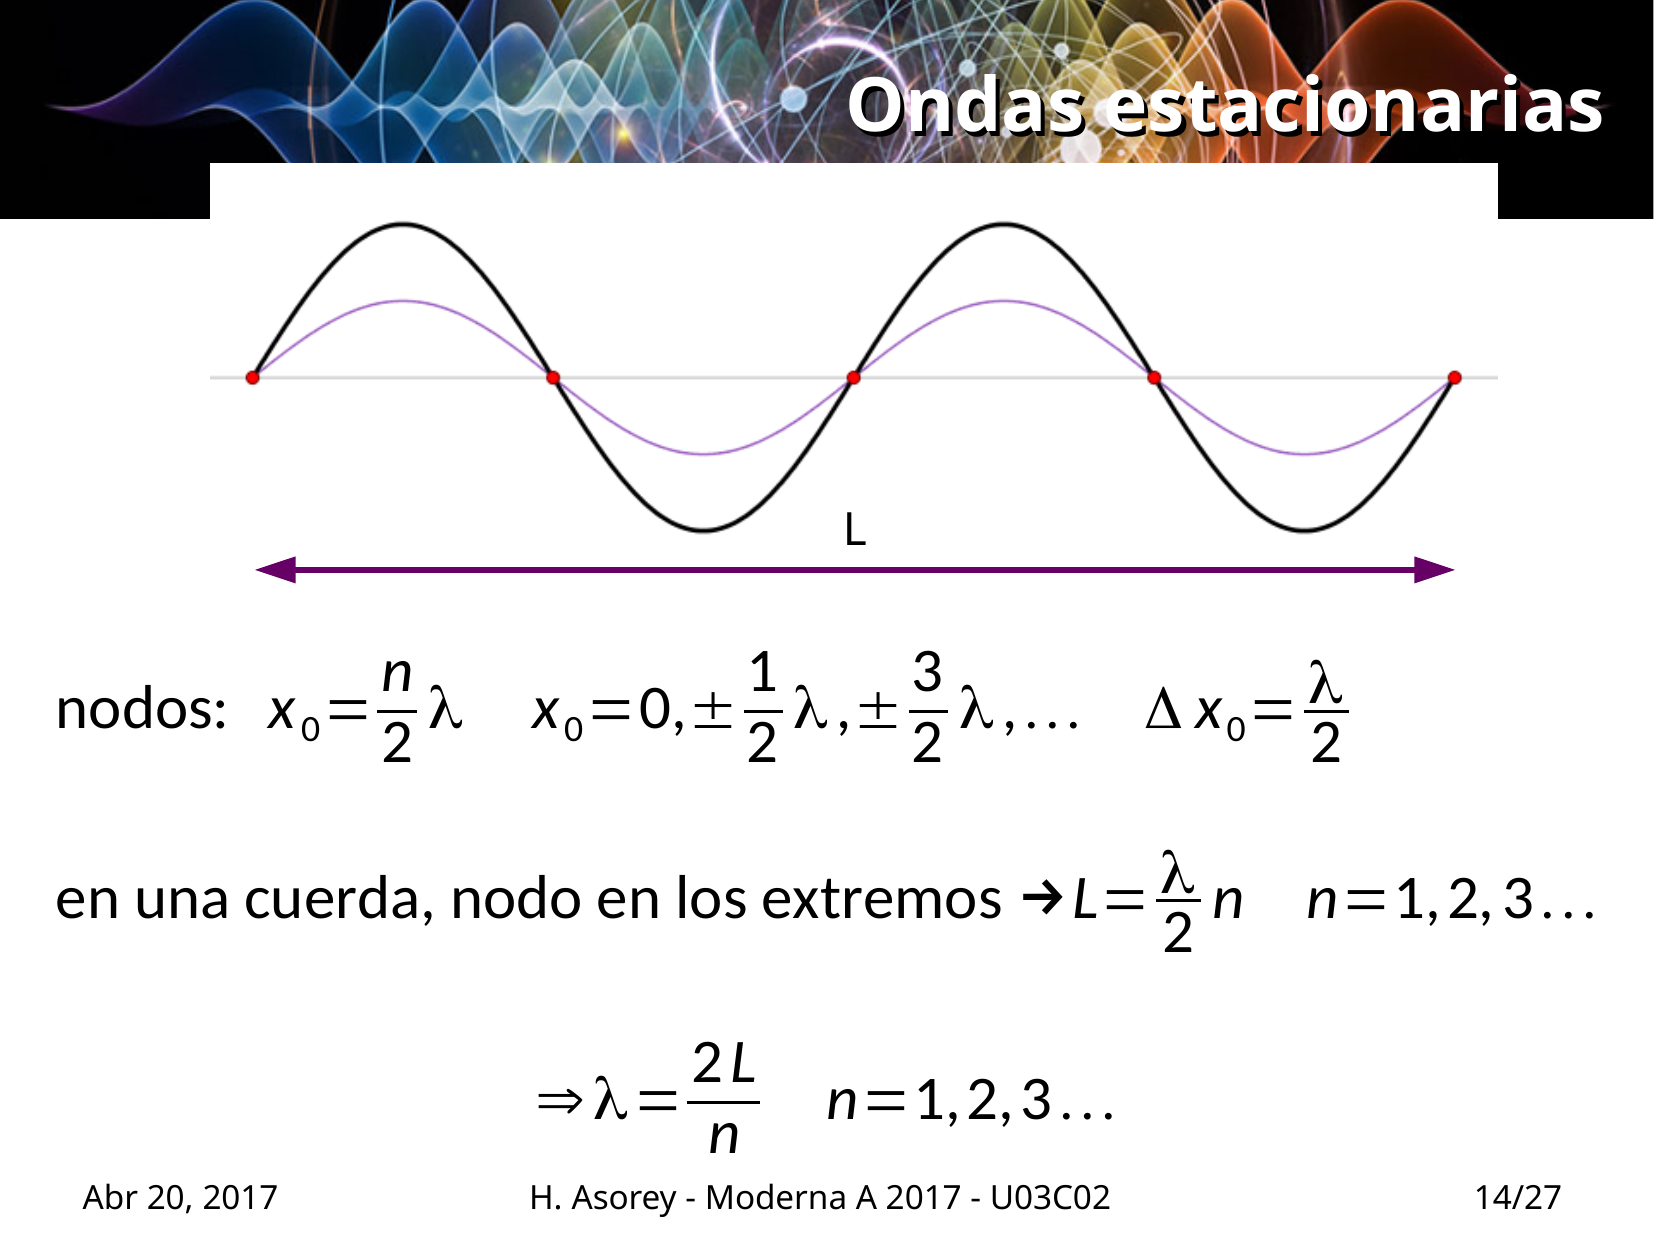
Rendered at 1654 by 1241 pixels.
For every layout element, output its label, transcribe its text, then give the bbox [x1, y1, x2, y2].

title Ondas estacionarias [45, 15, 1606, 191]
picture [0, 0, 1654, 593]
chart [49, 645, 1606, 1169]
